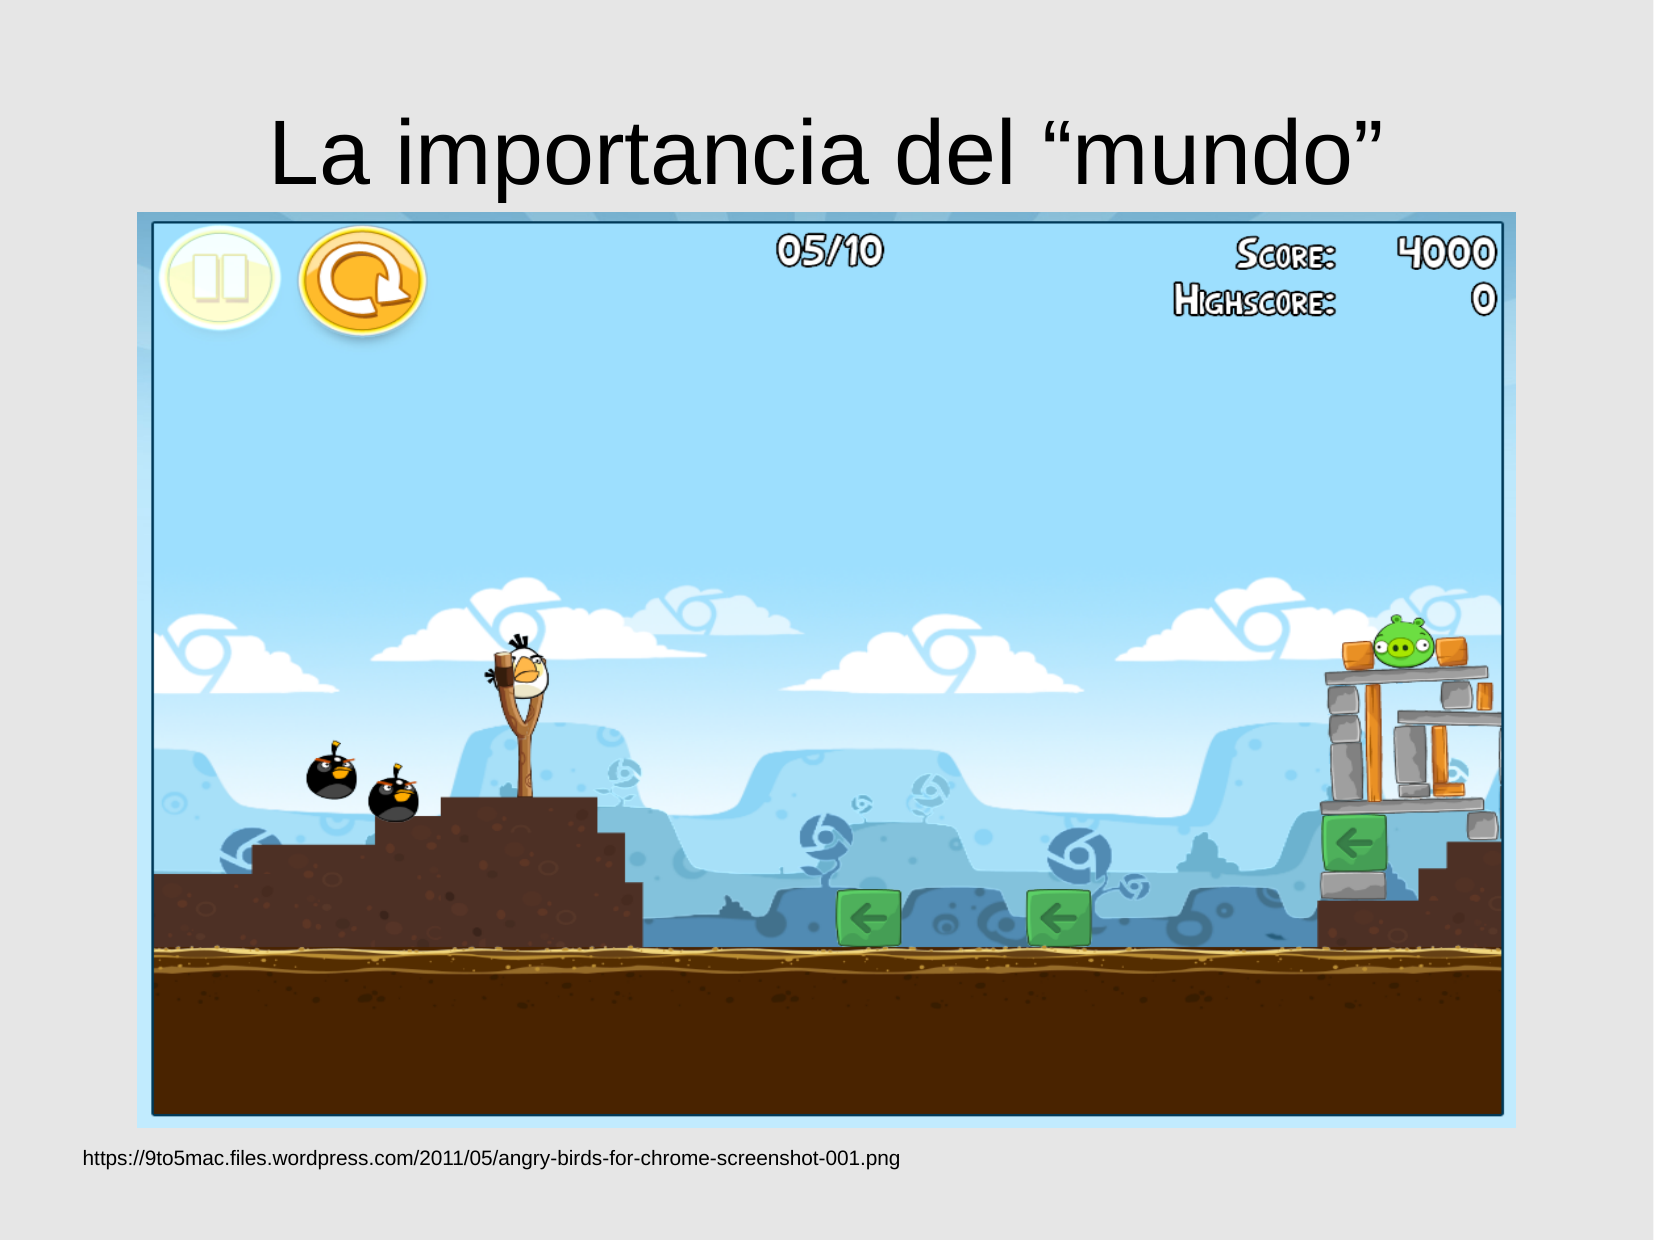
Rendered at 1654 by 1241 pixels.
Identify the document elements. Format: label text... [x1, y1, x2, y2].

list https://9to5mac.files.wordpress.com/2011/05/angry-birds-for-chrome-screenshot-001.png [82, 1146, 1571, 1182]
title La importancia del “mundo” [82, 49, 1571, 257]
picture [137, 212, 1516, 1128]
